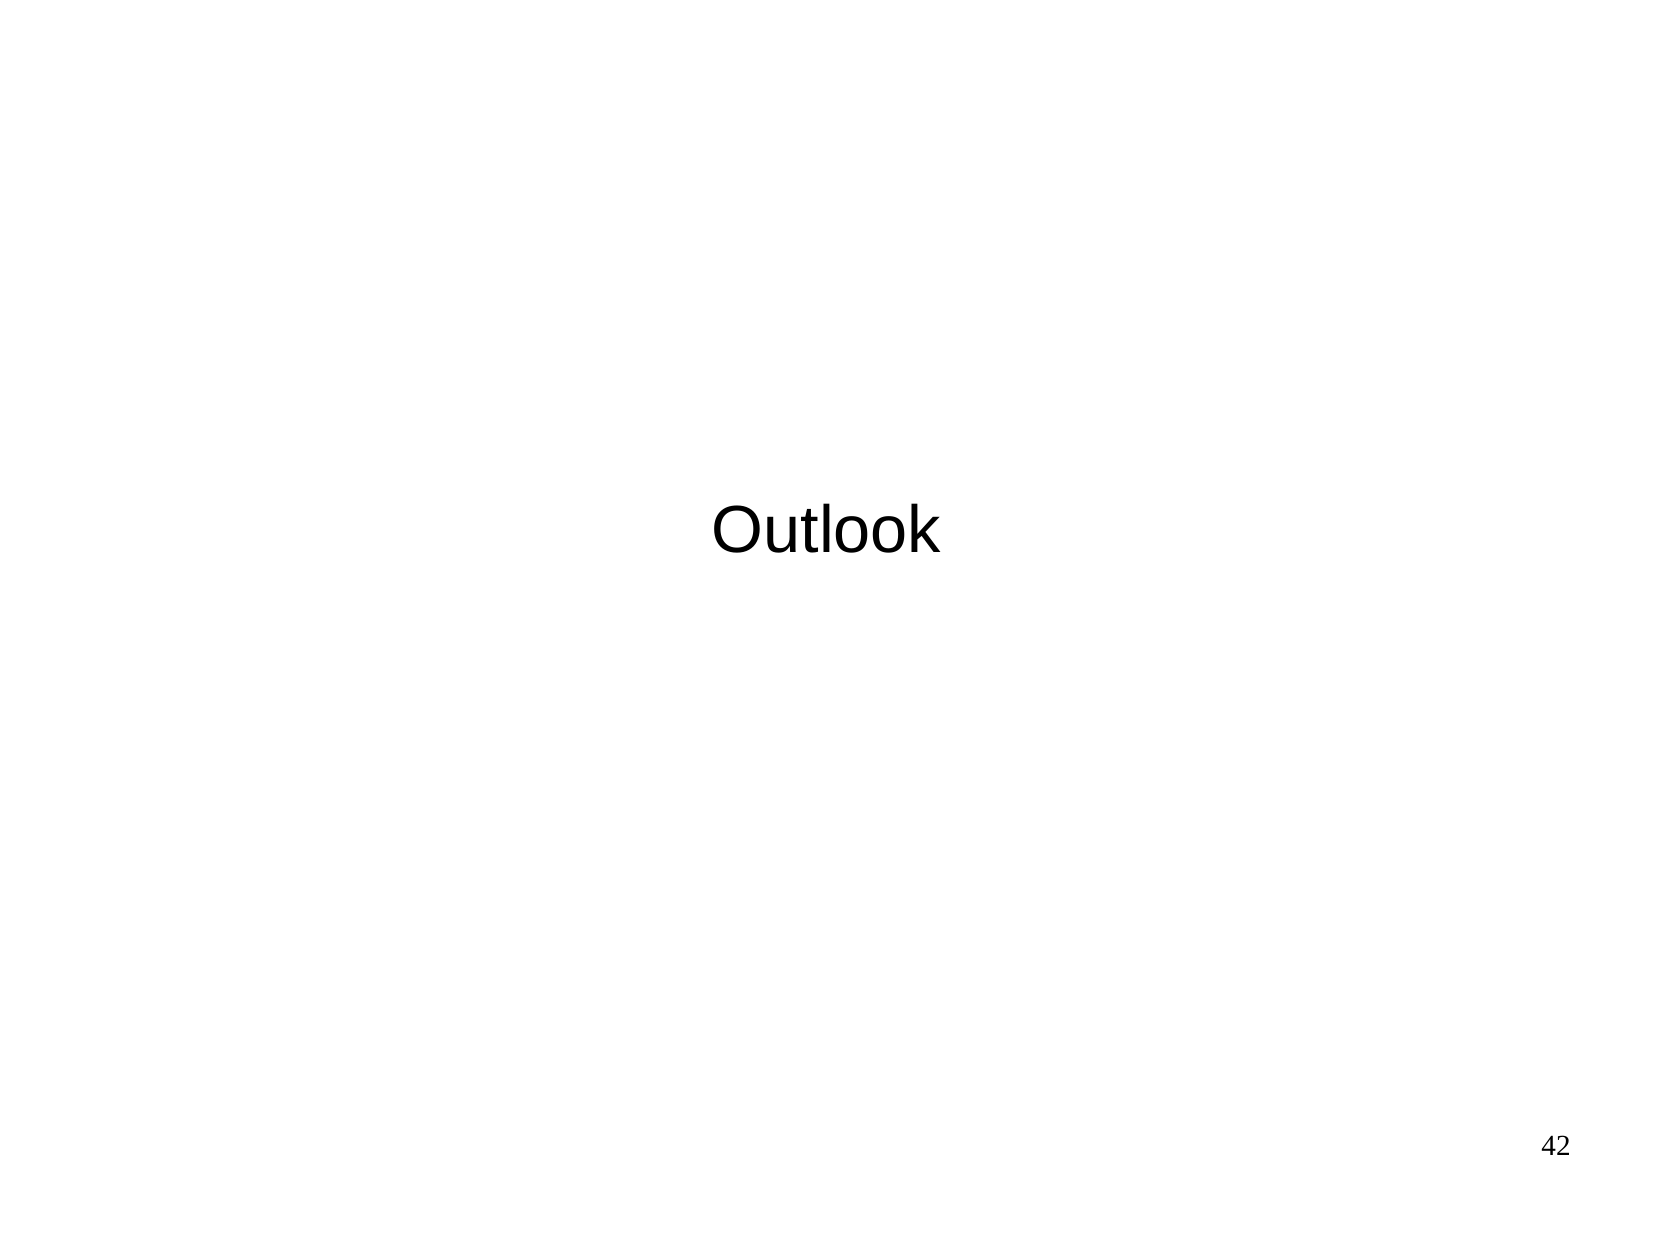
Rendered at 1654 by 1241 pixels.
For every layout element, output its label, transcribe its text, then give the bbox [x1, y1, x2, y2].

subtitle Outlook [82, 49, 1571, 1010]
